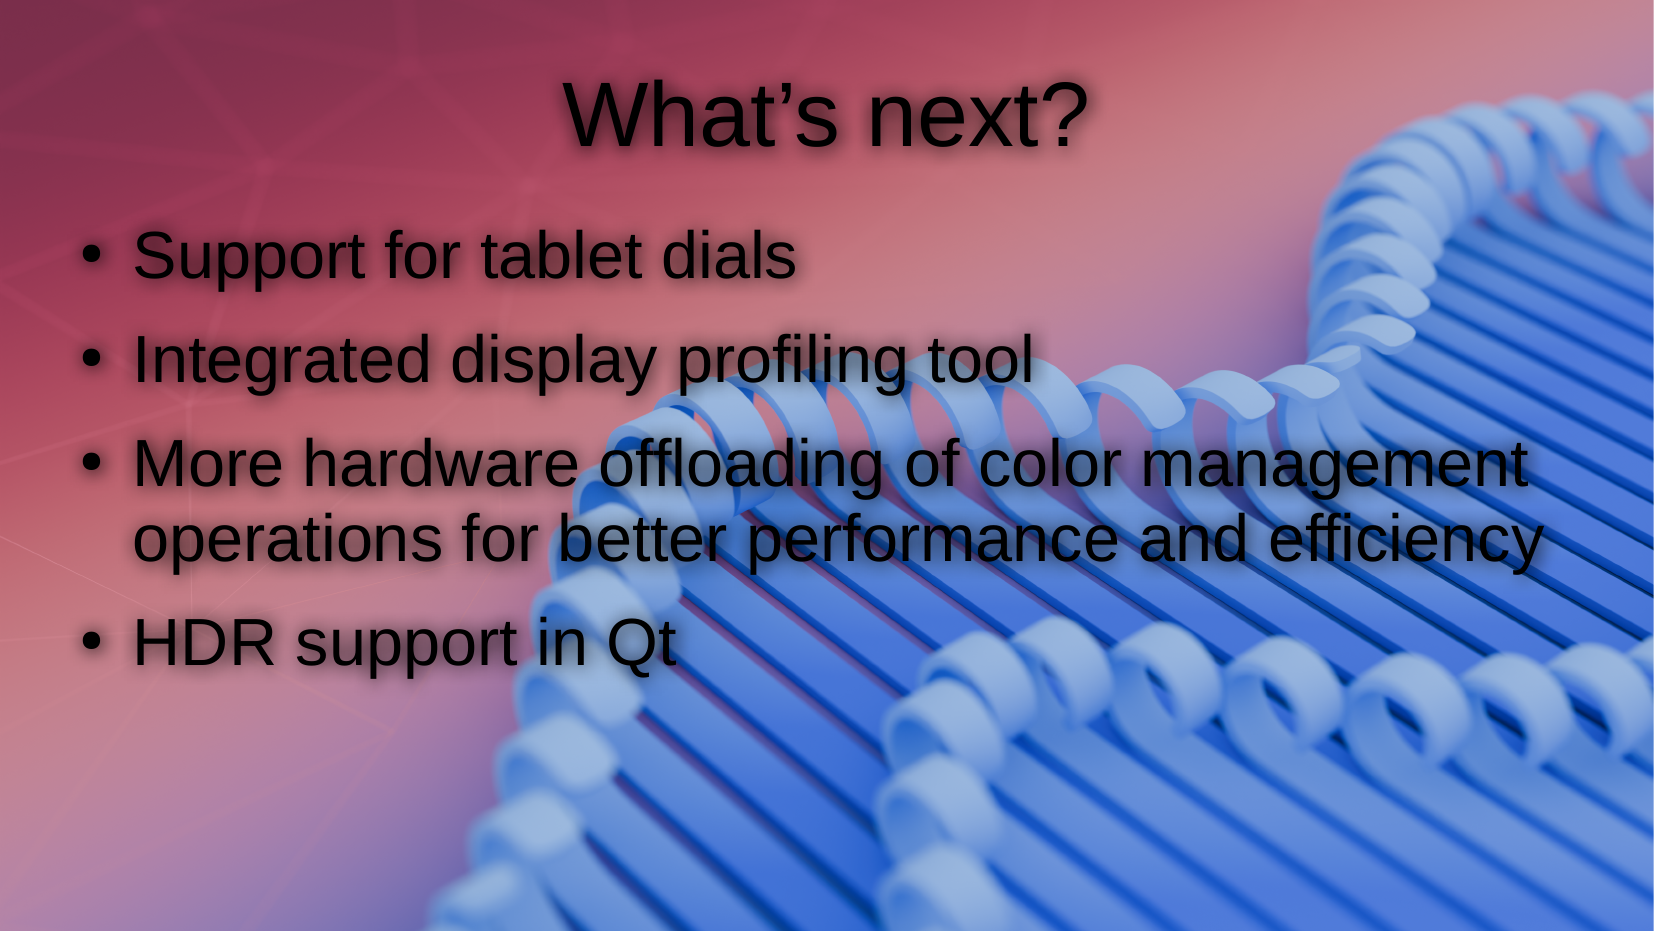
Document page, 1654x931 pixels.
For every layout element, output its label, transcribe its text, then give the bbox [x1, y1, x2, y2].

list Support for tablet dials Integrated display profiling tool More hardware offloading of color management operations for better performance and efficiency HDR support in Qt [61, 217, 1592, 901]
title What’s next? [82, 37, 1571, 193]
picture [0, 0, 1654, 931]
